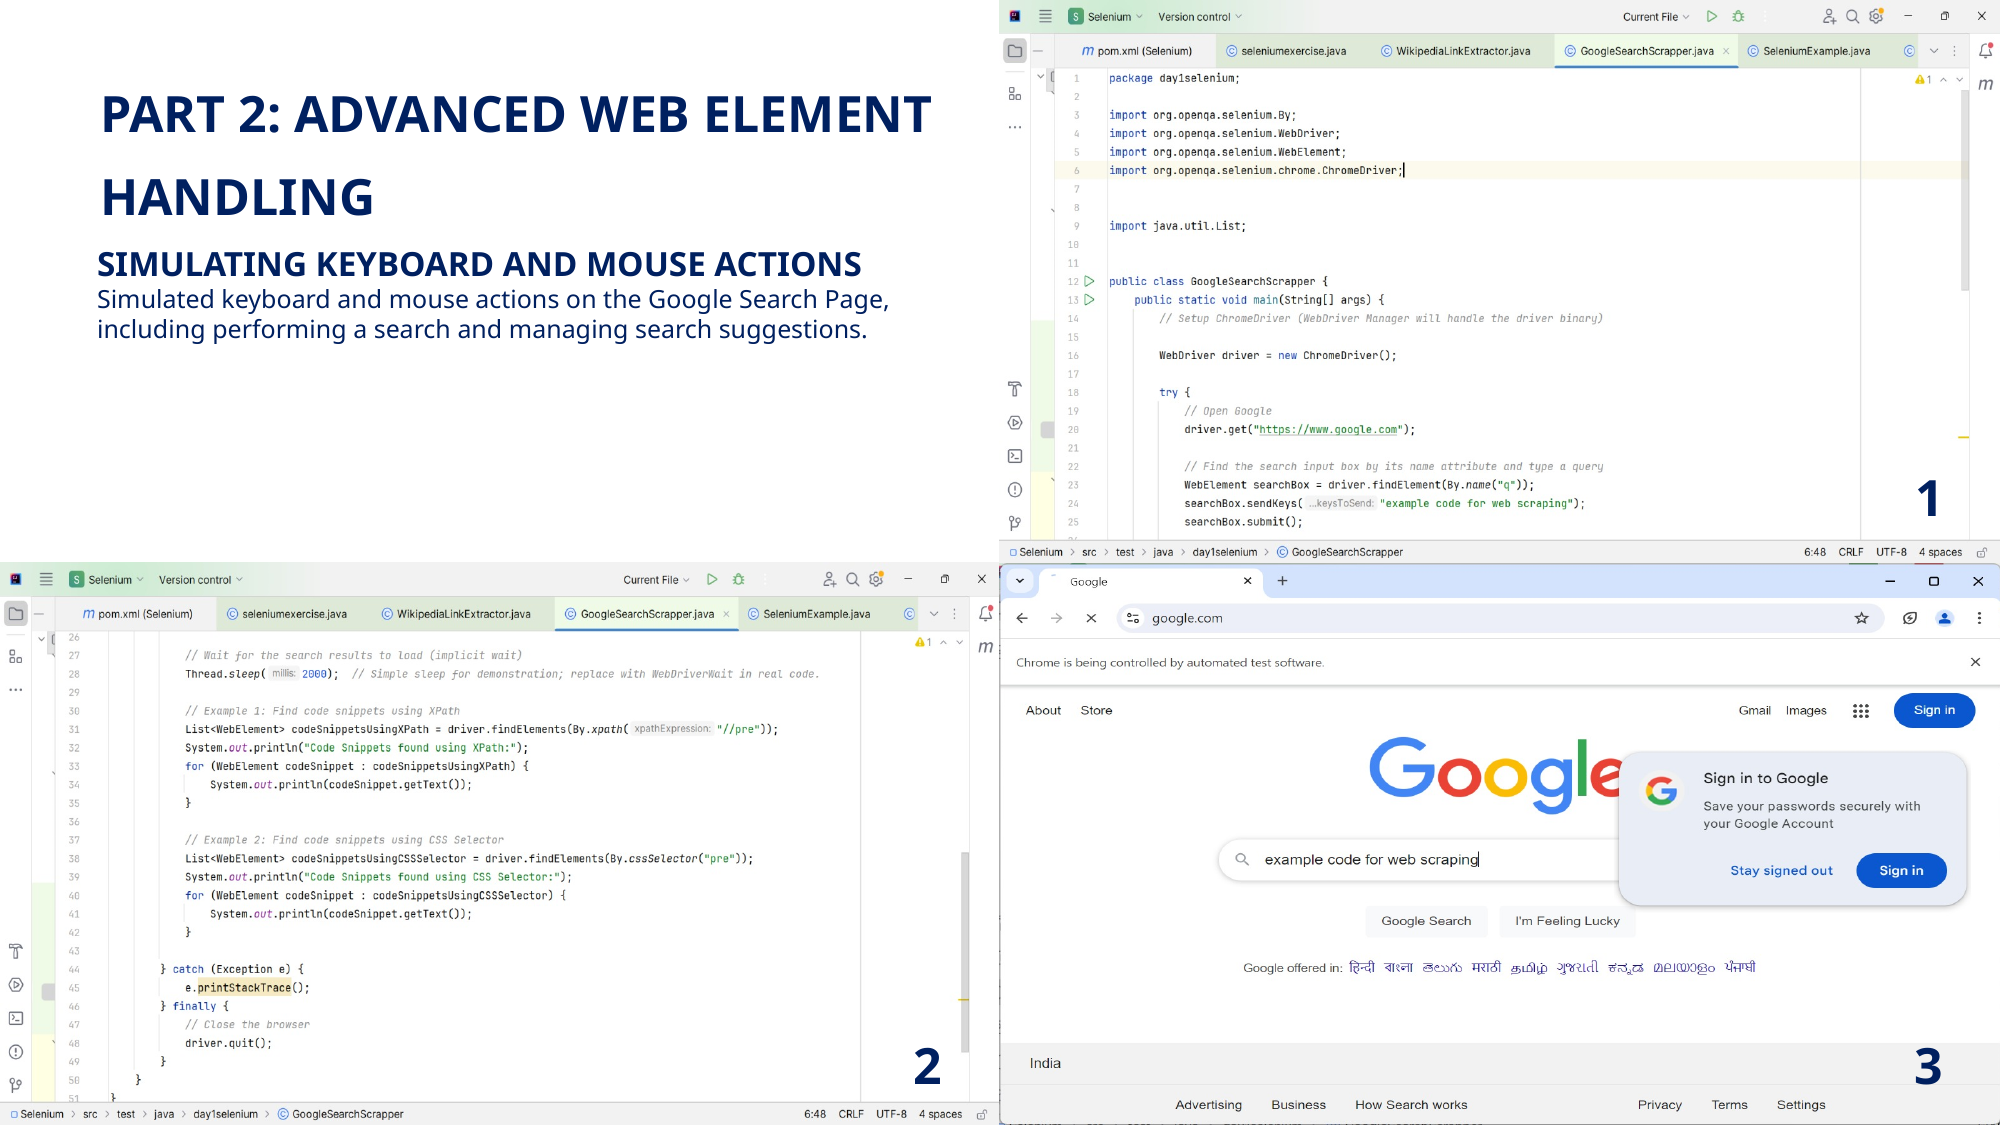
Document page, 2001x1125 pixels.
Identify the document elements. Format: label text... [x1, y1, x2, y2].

text_box 1 [1900, 458, 2000, 535]
picture [0, 0, 2000, 1125]
text_box 2 [898, 1026, 1000, 1103]
text_box SIMULATING KEYBOARD AND MOUSE ACTIONS Simulated keyboard and mouse actions on the Google Search Page, including performing a search and managing search suggestions. [97, 243, 905, 415]
text_box 3 [1899, 1026, 2000, 1103]
text_box PART 2: ADVANCED WEB ELEMENT HANDLING [100, 59, 999, 212]
